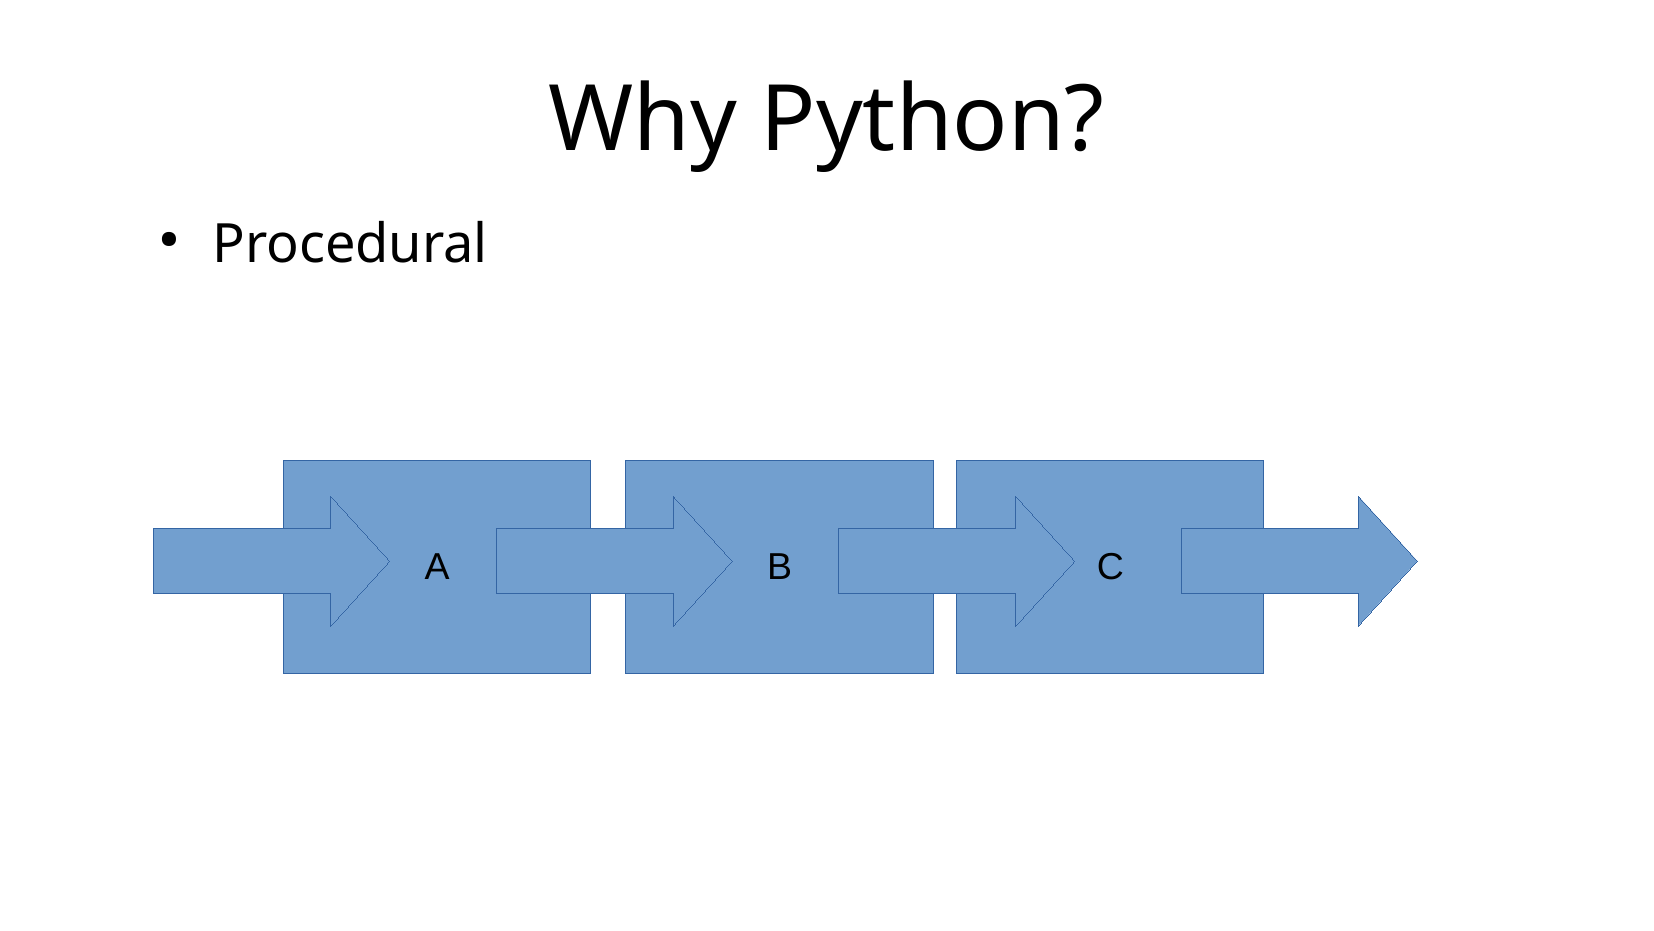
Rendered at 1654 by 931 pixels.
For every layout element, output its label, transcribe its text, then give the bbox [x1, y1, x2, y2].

text_box [1181, 496, 1418, 627]
text_box [838, 496, 1075, 627]
title Why Python? [82, 37, 1571, 193]
text_box C [956, 460, 1264, 674]
text_box B [625, 460, 934, 674]
text_box [153, 496, 390, 627]
text_box A [283, 460, 591, 674]
text_box [496, 496, 733, 627]
list Procedural [141, 204, 577, 284]
